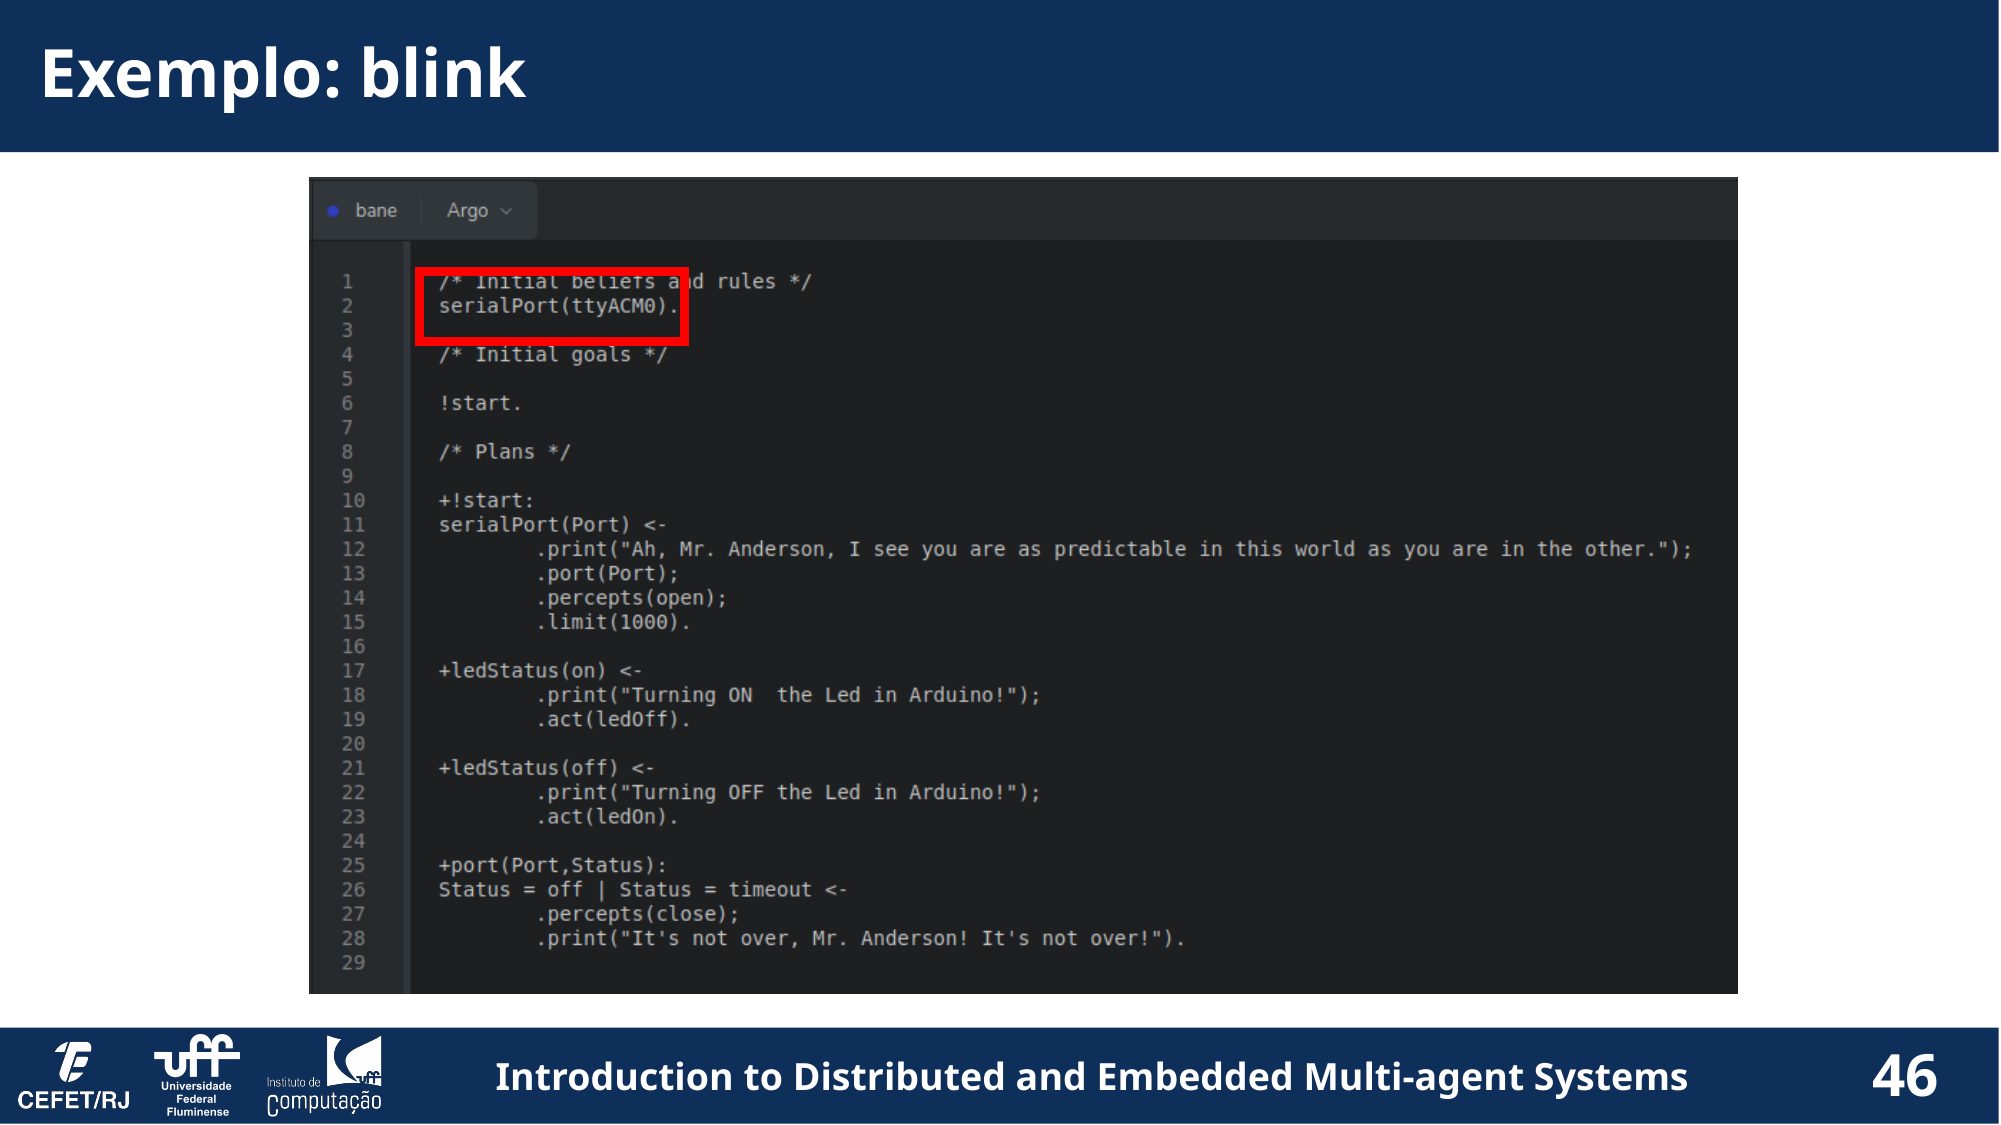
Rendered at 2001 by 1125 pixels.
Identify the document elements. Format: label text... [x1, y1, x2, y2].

picture [309, 177, 1738, 994]
picture [265, 1033, 383, 1117]
picture [18, 1021, 129, 1125]
picture [153, 1033, 241, 1121]
text_box Exemplo: blink [25, 23, 1999, 119]
